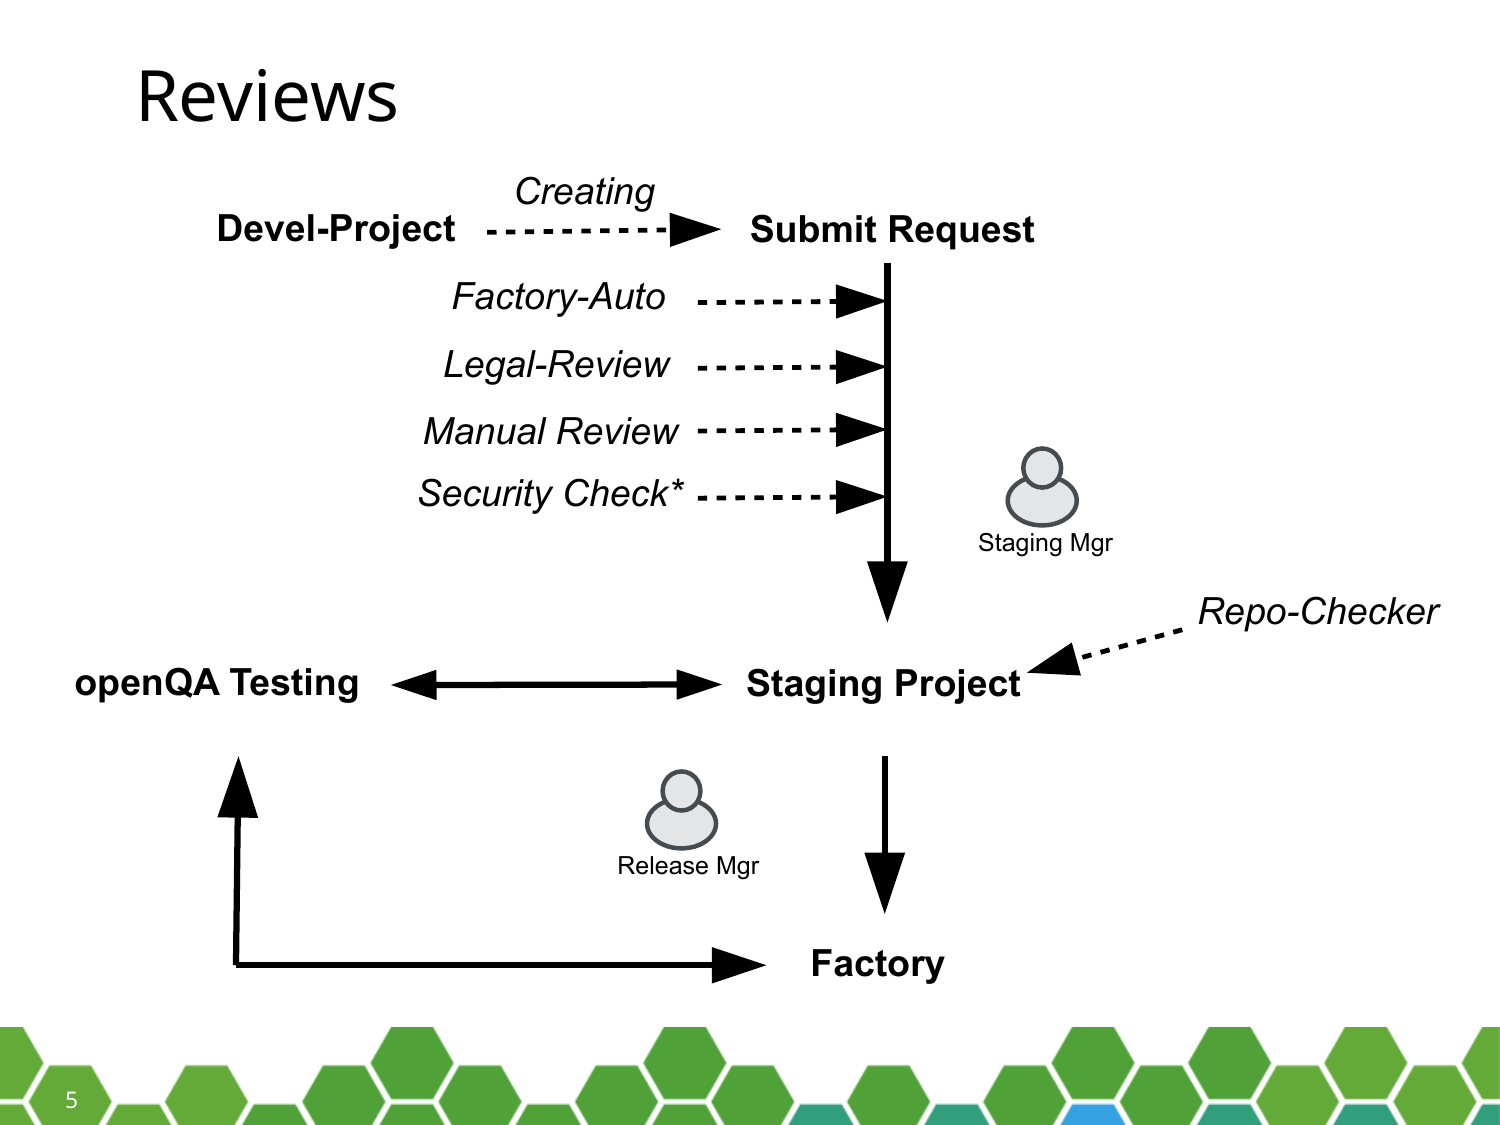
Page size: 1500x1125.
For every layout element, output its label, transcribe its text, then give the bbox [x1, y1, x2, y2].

text_box Staging Mgr [963, 521, 1129, 565]
text_box Manual Review [407, 402, 694, 465]
text_box Security Check* [401, 465, 698, 523]
text_box Submit Request [734, 201, 1051, 260]
text_box Staging Project [731, 654, 1050, 713]
text_box openQA Testing [59, 653, 375, 712]
text_box Release Mgr [602, 844, 775, 888]
title Reviews [135, 12, 1372, 175]
text_box Devel-Project [201, 200, 471, 259]
text_box Creating [498, 162, 670, 220]
text_box Factory [795, 935, 961, 994]
text_box Legal-Review [428, 335, 685, 393]
text_box Factory-Auto [436, 268, 681, 325]
text_box [647, 771, 717, 844]
text_box [1007, 448, 1077, 521]
text_box Repo-Checker [1182, 583, 1453, 641]
picture [0, 1027, 1500, 1125]
